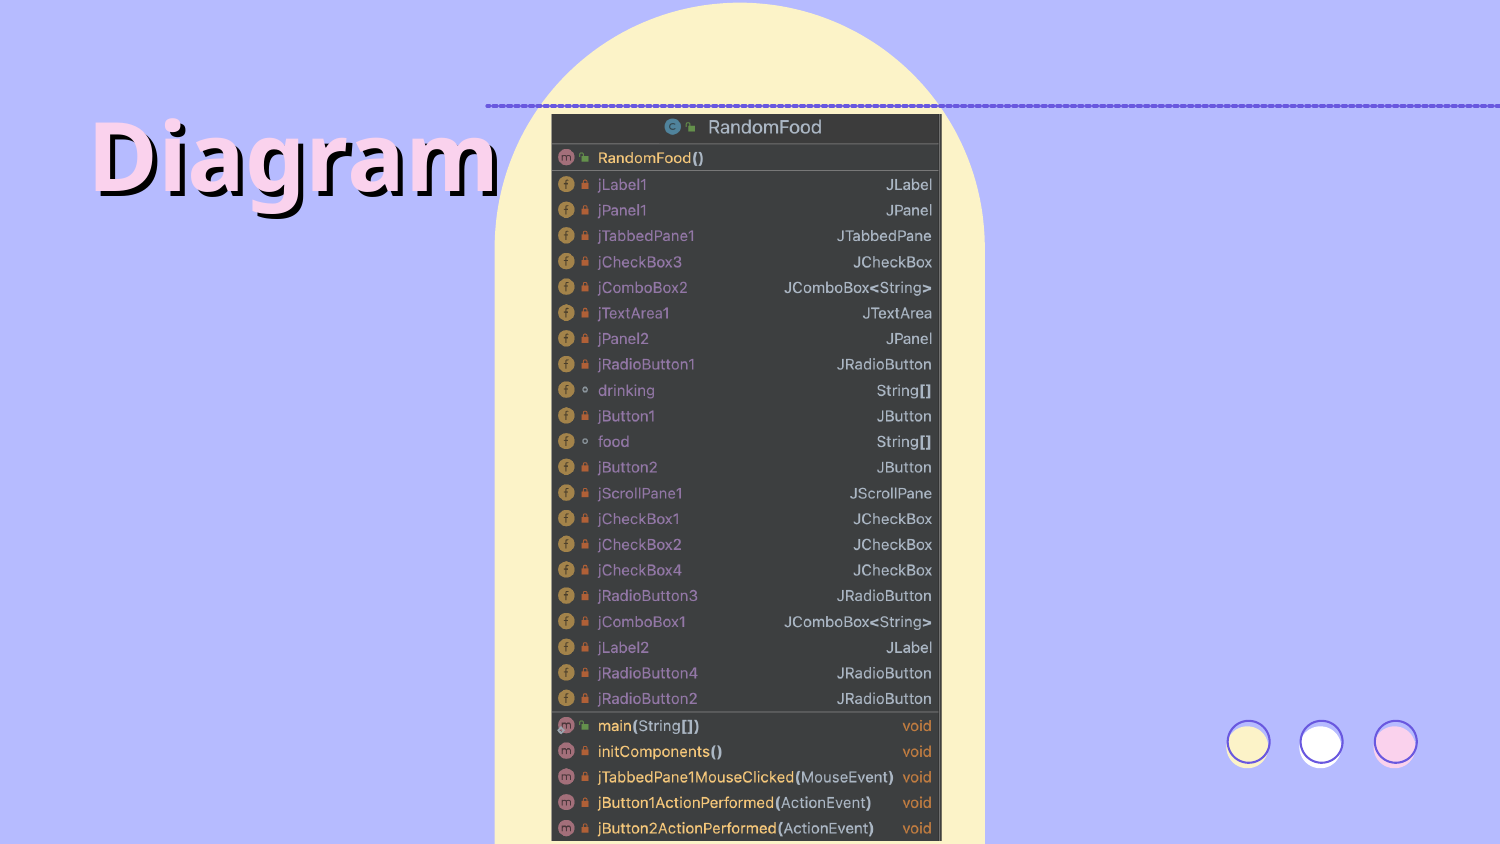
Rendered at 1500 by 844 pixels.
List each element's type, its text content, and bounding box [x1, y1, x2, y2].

text_box [1229, 726, 1268, 761]
text_box [1373, 745, 1415, 769]
text_box [494, 108, 985, 844]
text_box [1299, 746, 1340, 769]
text_box [1226, 746, 1267, 769]
text_box [1302, 726, 1341, 761]
text_box [1376, 726, 1415, 761]
list Diagram [63, 89, 523, 226]
text_box [541, 2, 939, 104]
picture [551, 114, 942, 841]
